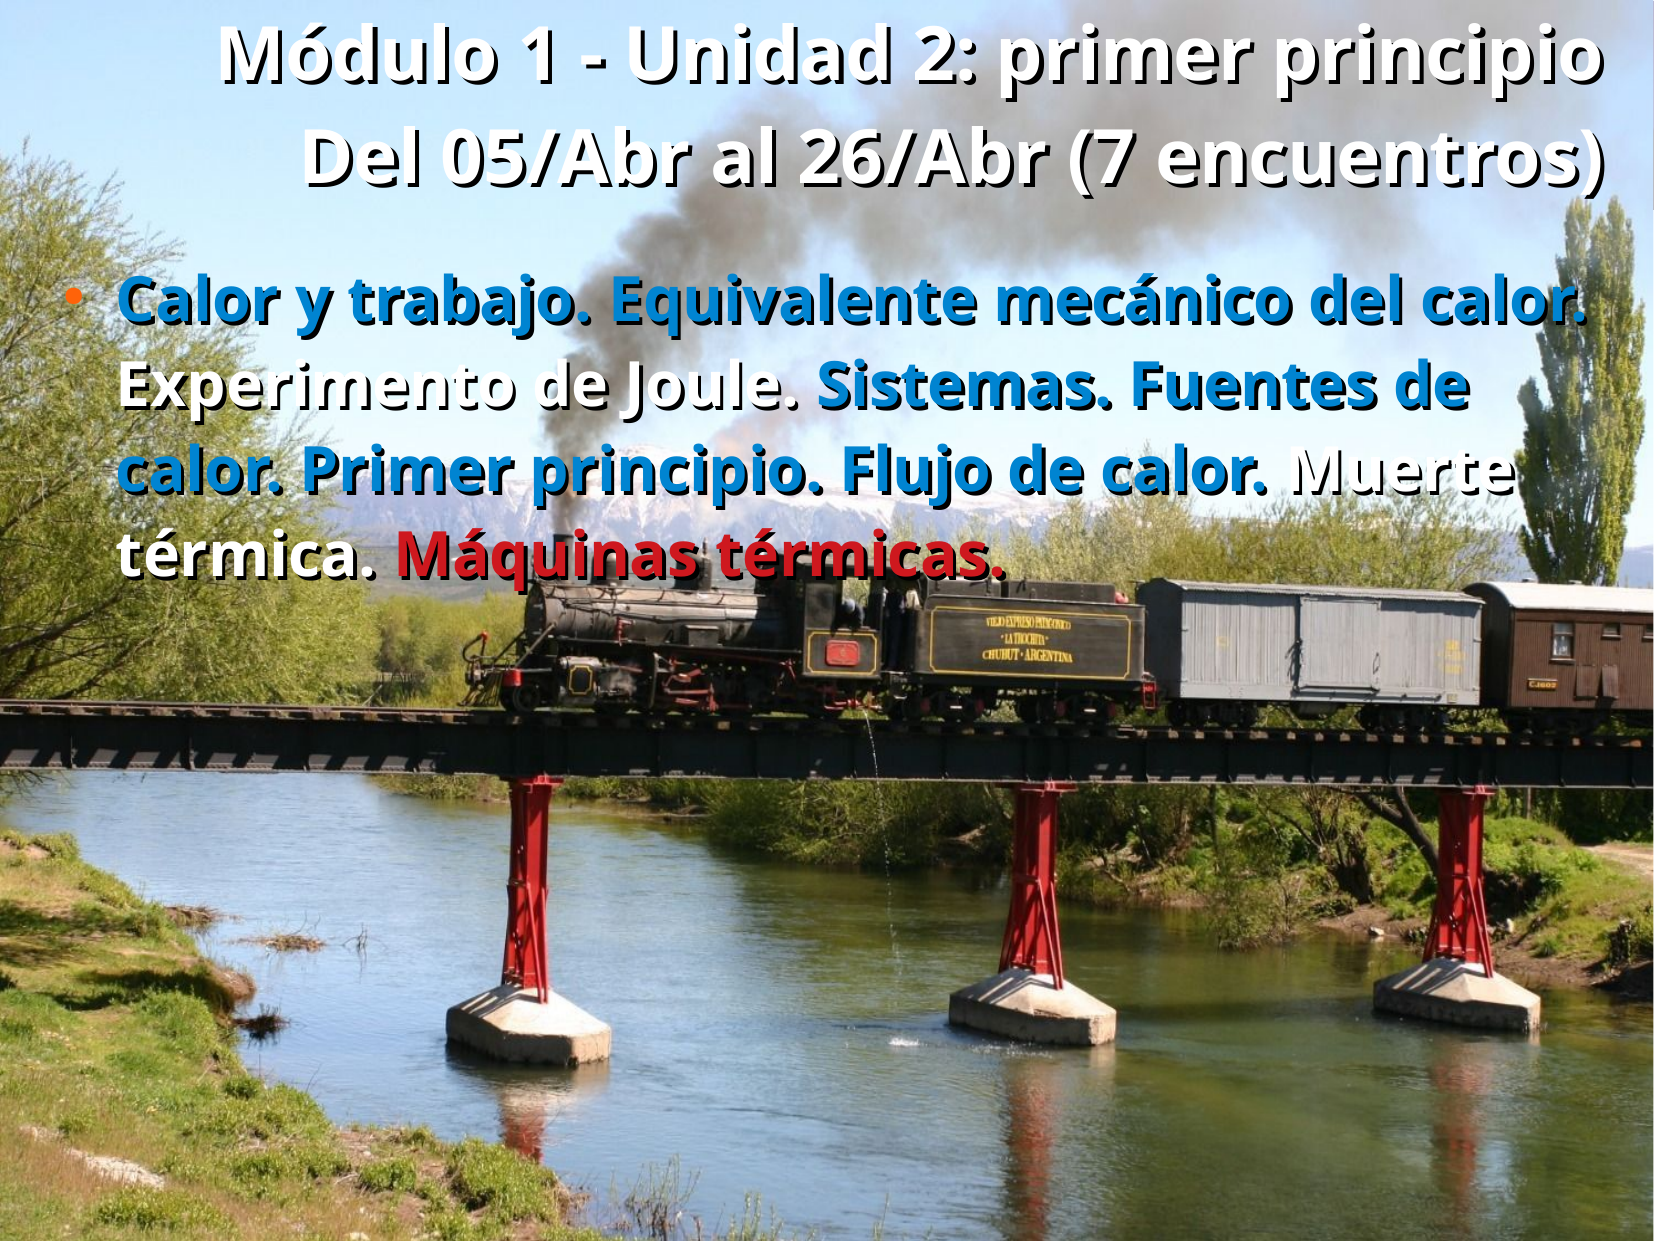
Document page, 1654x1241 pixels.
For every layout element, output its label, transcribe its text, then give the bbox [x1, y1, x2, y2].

title Módulo 1 - Unidad 2: primer principio Del 05/Abr al 26/Abr (7 encuentros) [45, 11, 1606, 195]
picture [0, 0, 1654, 1241]
list Calor y trabajo. Equivalente mecánico del calor. Experimento de Joule. Sistemas. Fuentes de calor. Primer principio. Flujo de calor. Muerte térmica. Máquinas térmicas. [45, 255, 1606, 1156]
